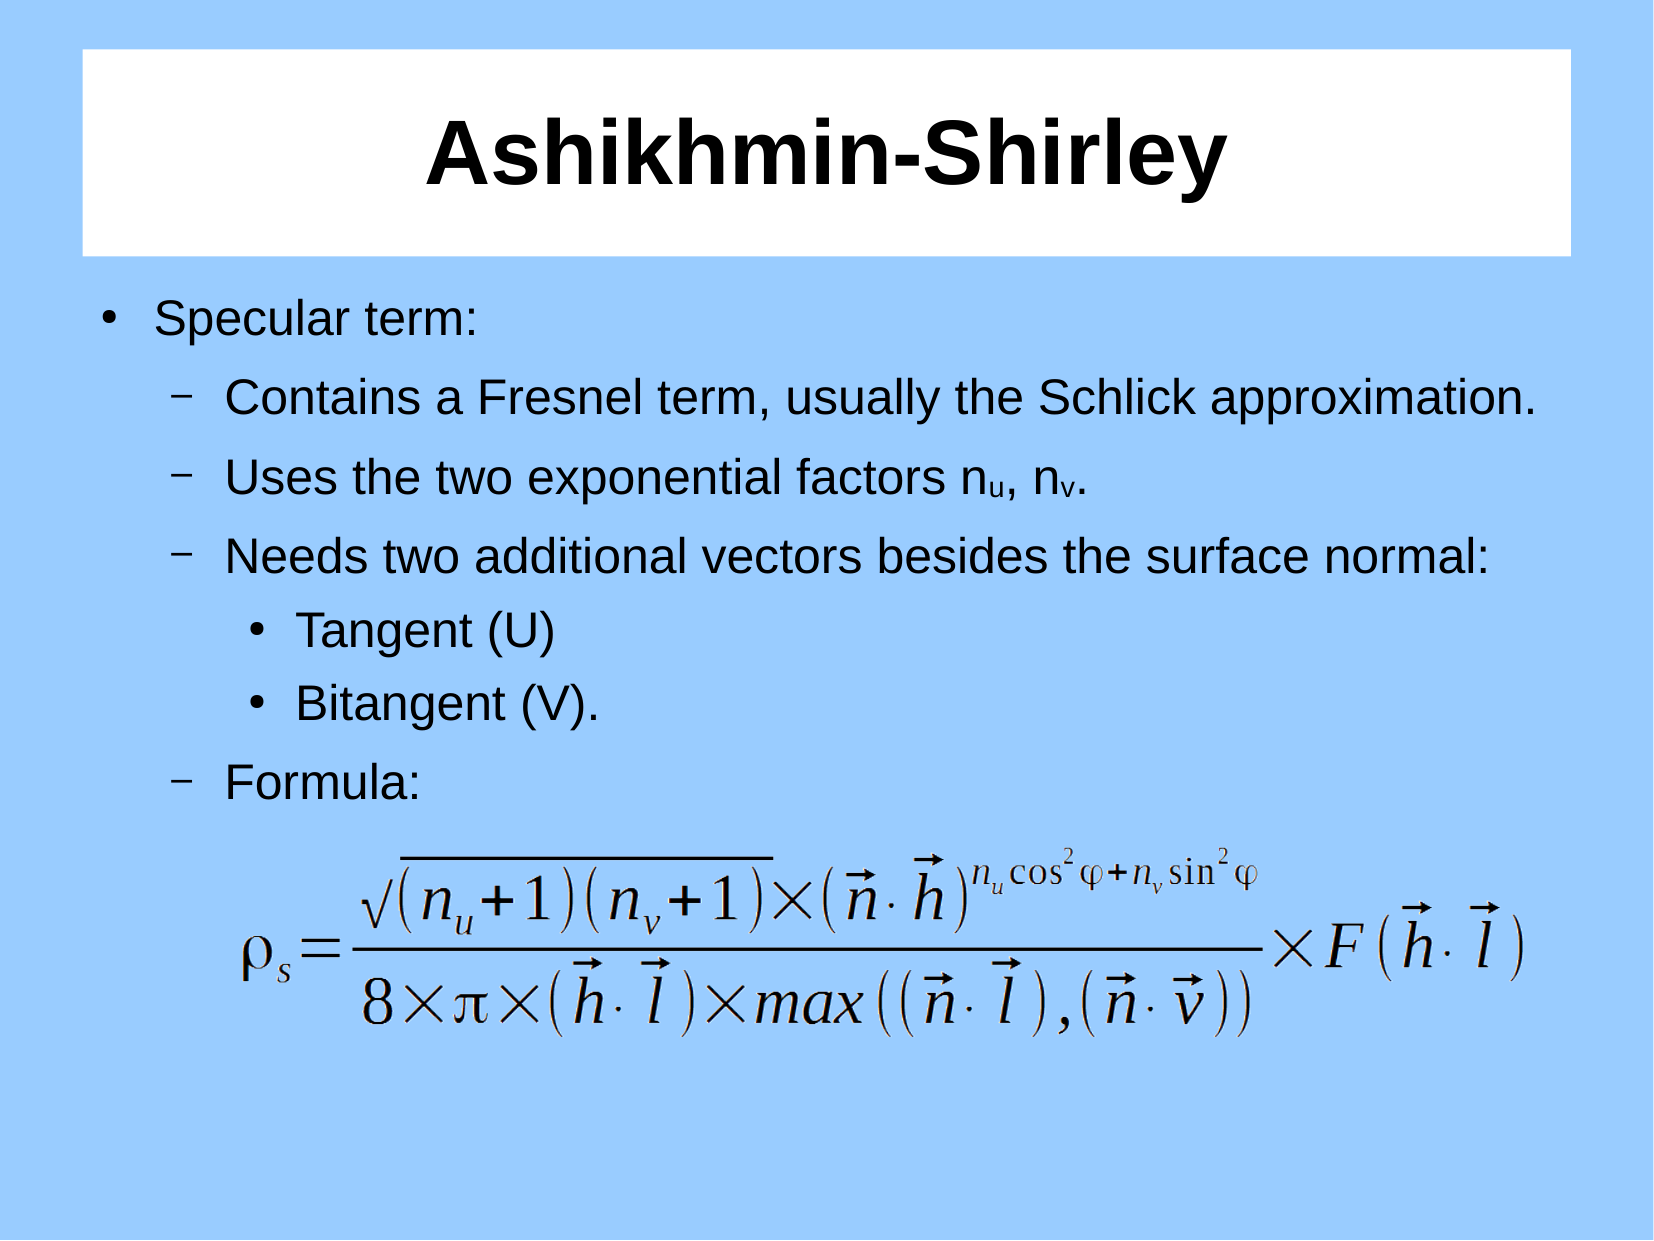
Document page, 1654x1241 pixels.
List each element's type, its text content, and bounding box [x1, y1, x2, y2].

picture [224, 830, 1536, 1056]
title Ashikhmin-Shirley [82, 49, 1571, 257]
list Specular term: Contains a Fresnel term, usually the Schlick approximation. Uses the two exponential factors nu, nv. Needs two additional vectors besides the surface normal: Tangent (U) Bitangent (V). Formula: [82, 290, 1571, 1170]
